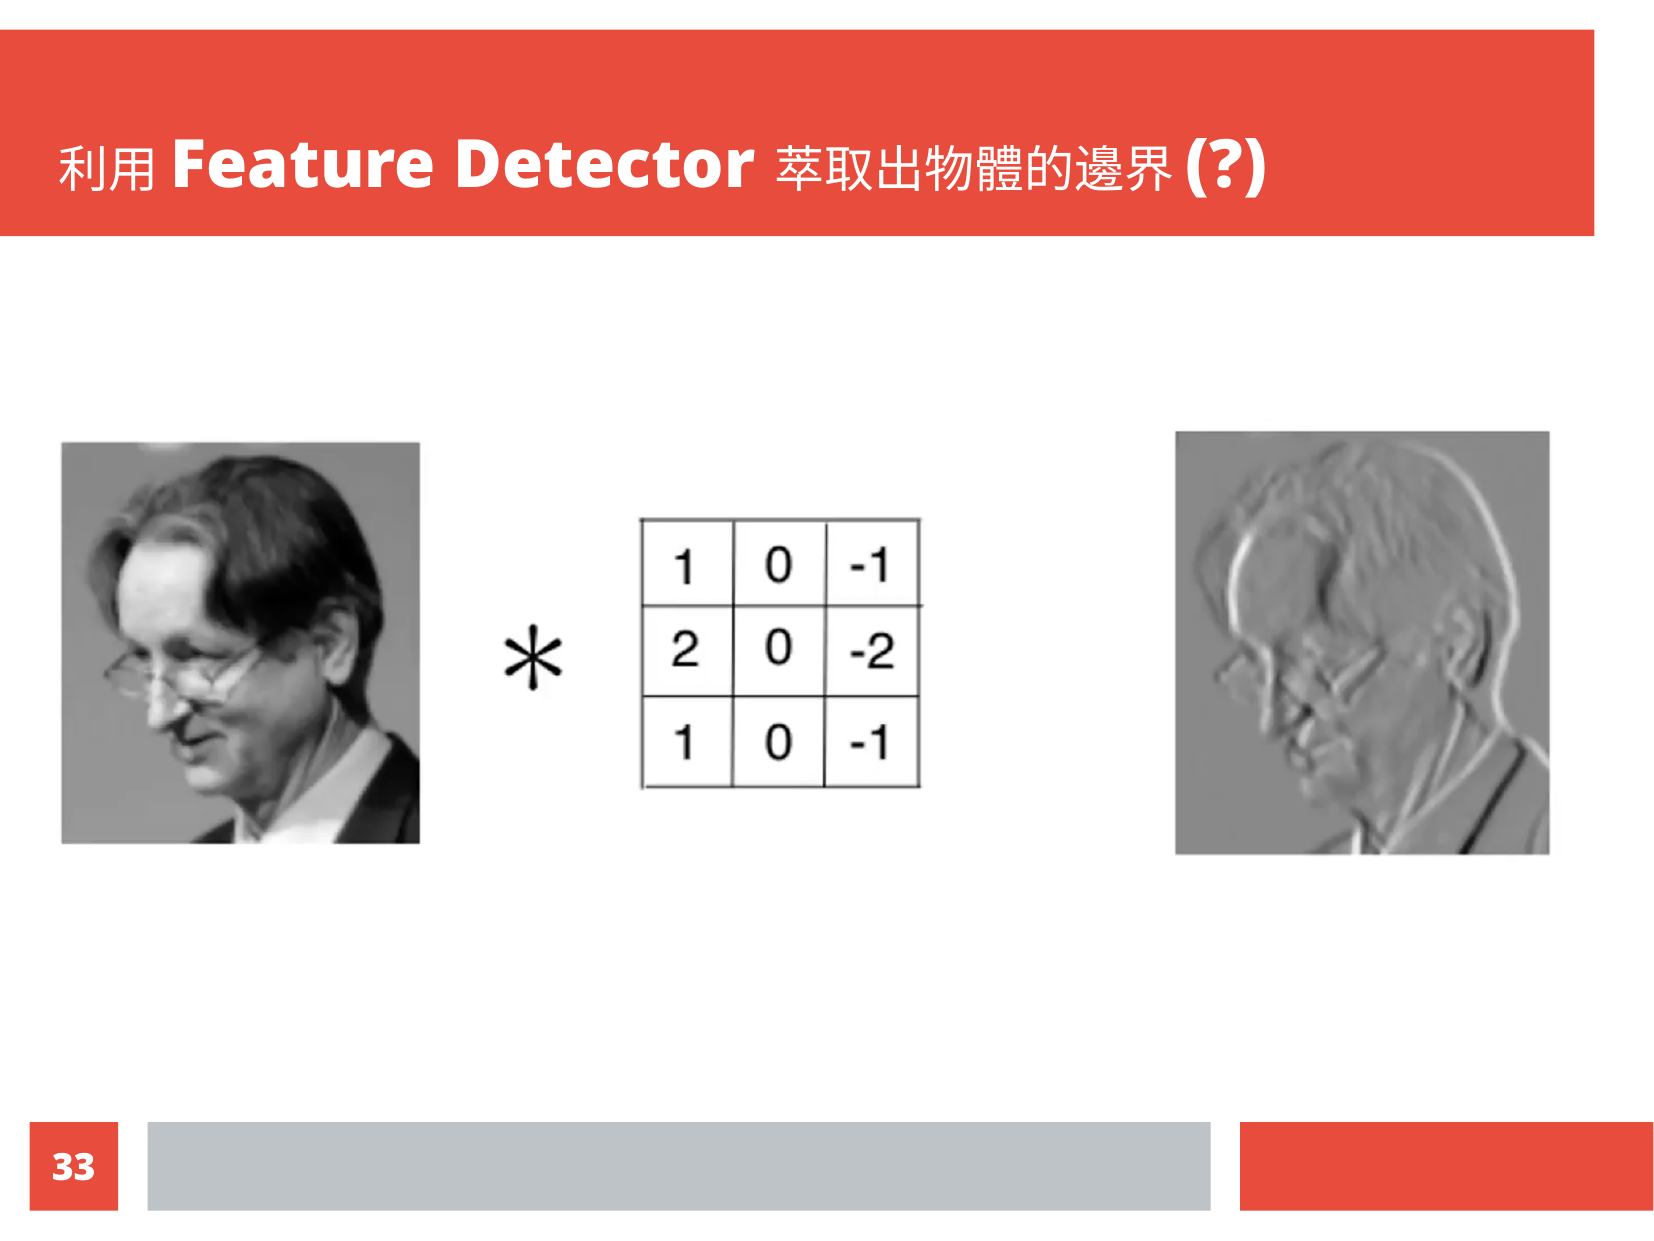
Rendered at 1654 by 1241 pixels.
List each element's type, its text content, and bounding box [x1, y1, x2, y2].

title 利用Feature Detector萃取出物體的邊界(?) [59, 59, 1595, 207]
picture [5, 336, 1654, 919]
